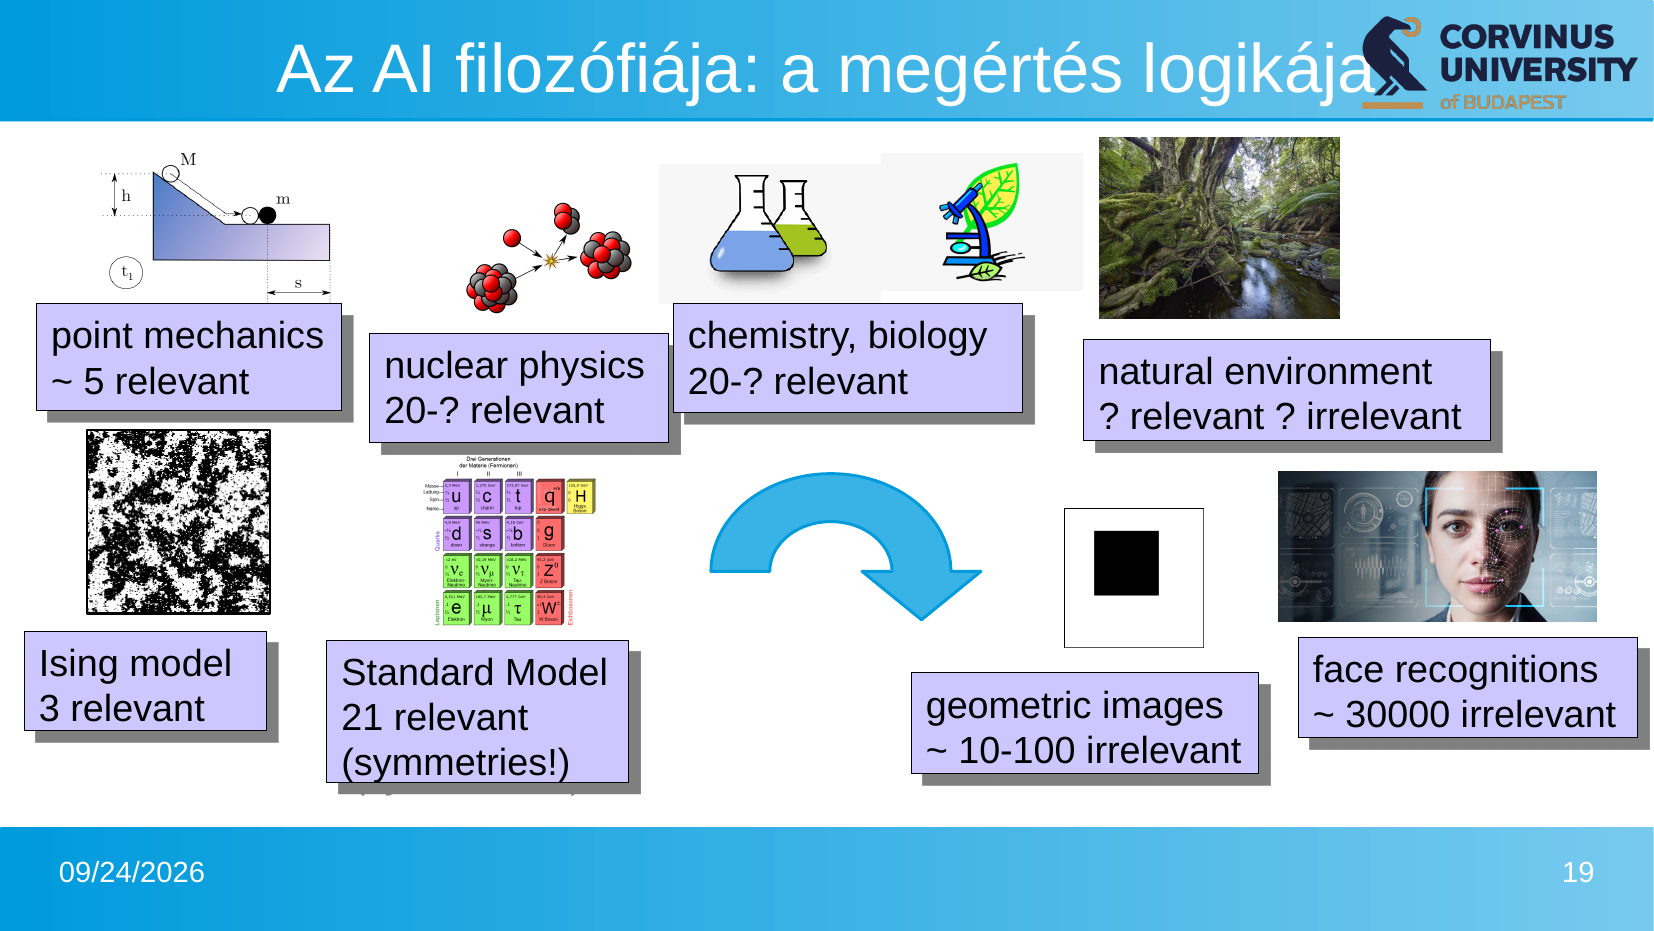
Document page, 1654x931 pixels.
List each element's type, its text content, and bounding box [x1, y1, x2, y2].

text_box nuclear physics 20-? relevant [369, 333, 669, 443]
text_box Ising model 3 relevant [24, 631, 267, 731]
picture [1099, 137, 1340, 319]
text_box face recognitions ~ 30000 irrelevant [1298, 637, 1638, 738]
picture [1064, 508, 1204, 648]
picture [99, 153, 331, 303]
picture [462, 198, 636, 319]
picture [659, 153, 1083, 304]
picture [421, 455, 599, 627]
picture [1278, 471, 1597, 622]
text_box [710, 473, 981, 620]
text_box Standard Model 21 relevant (symmetries!) [326, 640, 629, 783]
text_box geometric images ~ 10-100 irrelevant [911, 672, 1259, 774]
text_box natural environment ? relevant ? irrelevant [1083, 339, 1491, 441]
picture [87, 431, 270, 613]
title Az AI filozófiája: a megértés logikája [59, 29, 1362, 108]
text_box chemistry, biology 20-? relevant [673, 303, 1023, 413]
picture [1362, 16, 1638, 109]
text_box point mechanics ~ 5 relevant [36, 303, 342, 411]
